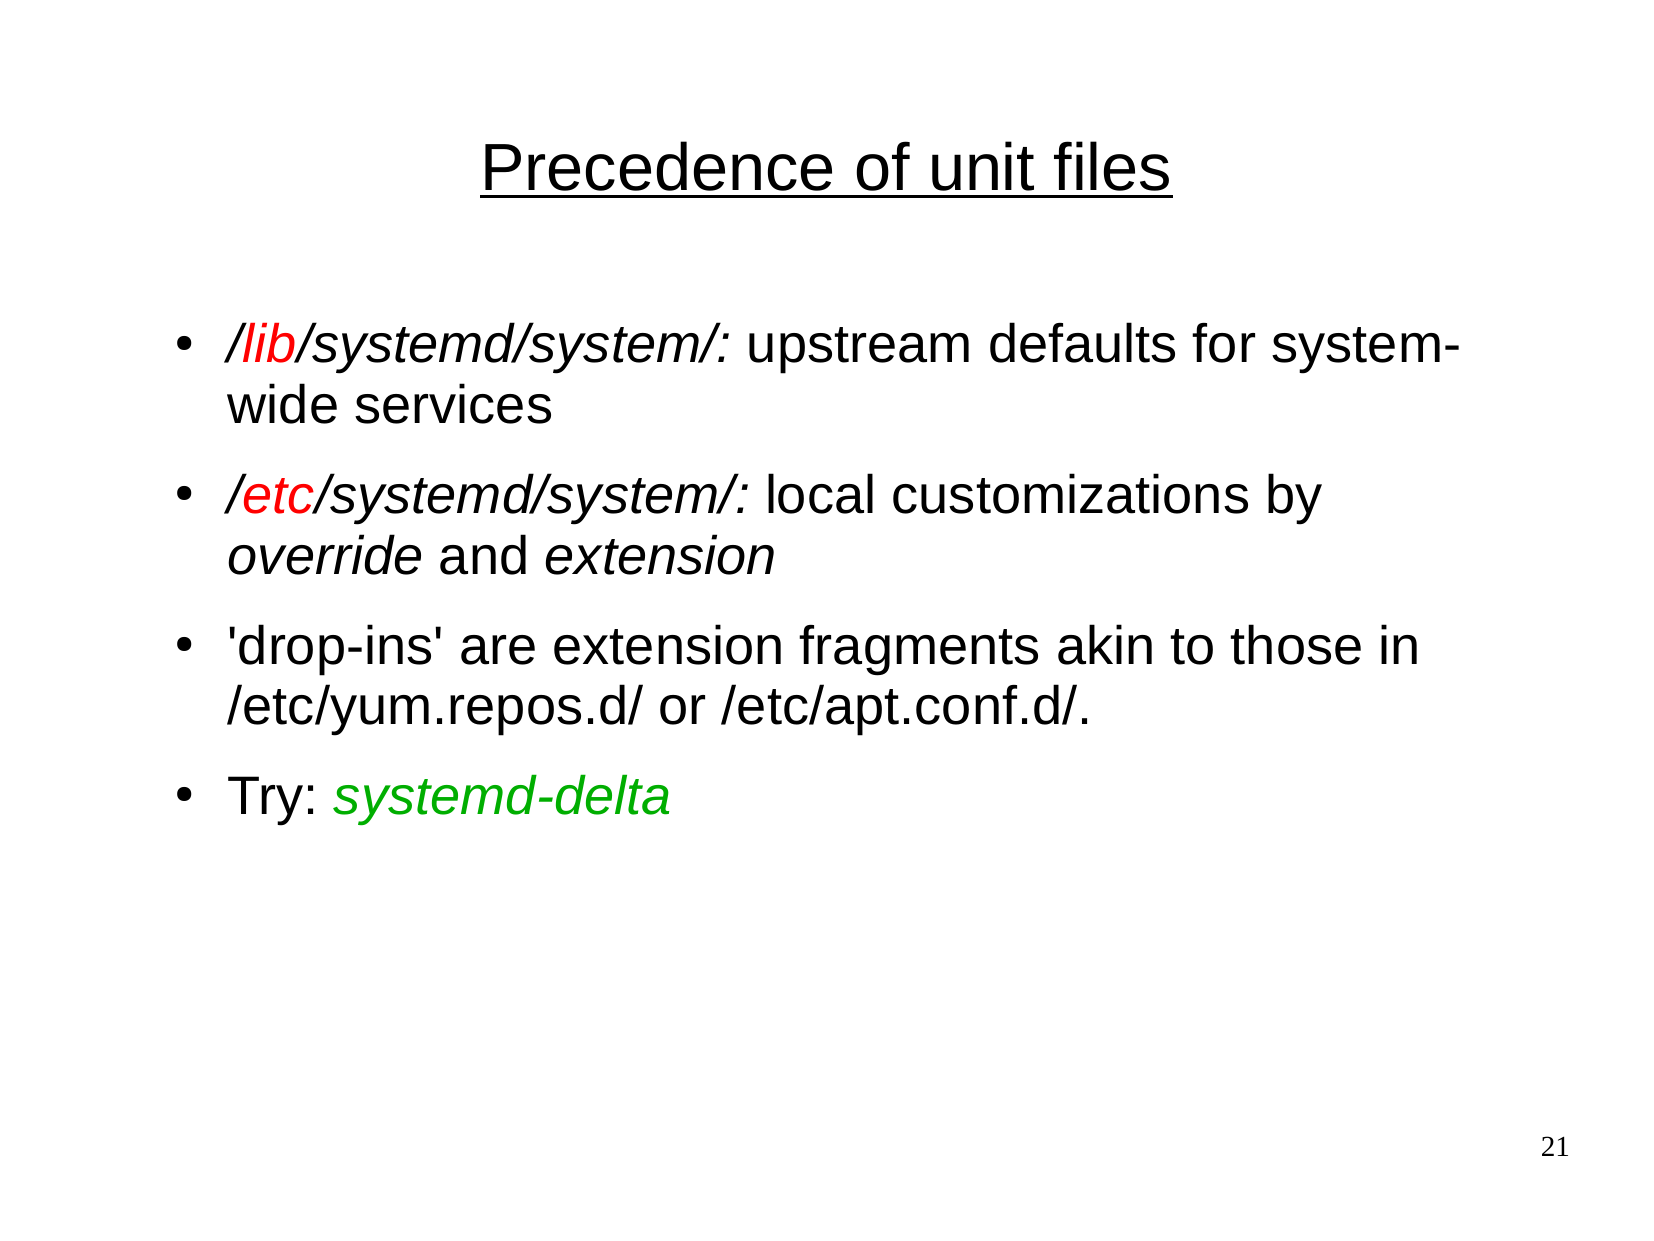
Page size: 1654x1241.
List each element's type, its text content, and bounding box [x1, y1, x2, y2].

title Precedence of unit files [82, 64, 1571, 272]
list /lib/systemd/system/: upstream defaults for system-wide services /etc/systemd/system/: local customizations by override and extension 'drop-ins' are extension fragments akin to those in /etc/yum.repos.d/ or /etc/apt.conf.d/. Try: systemd-delta [156, 313, 1497, 990]
